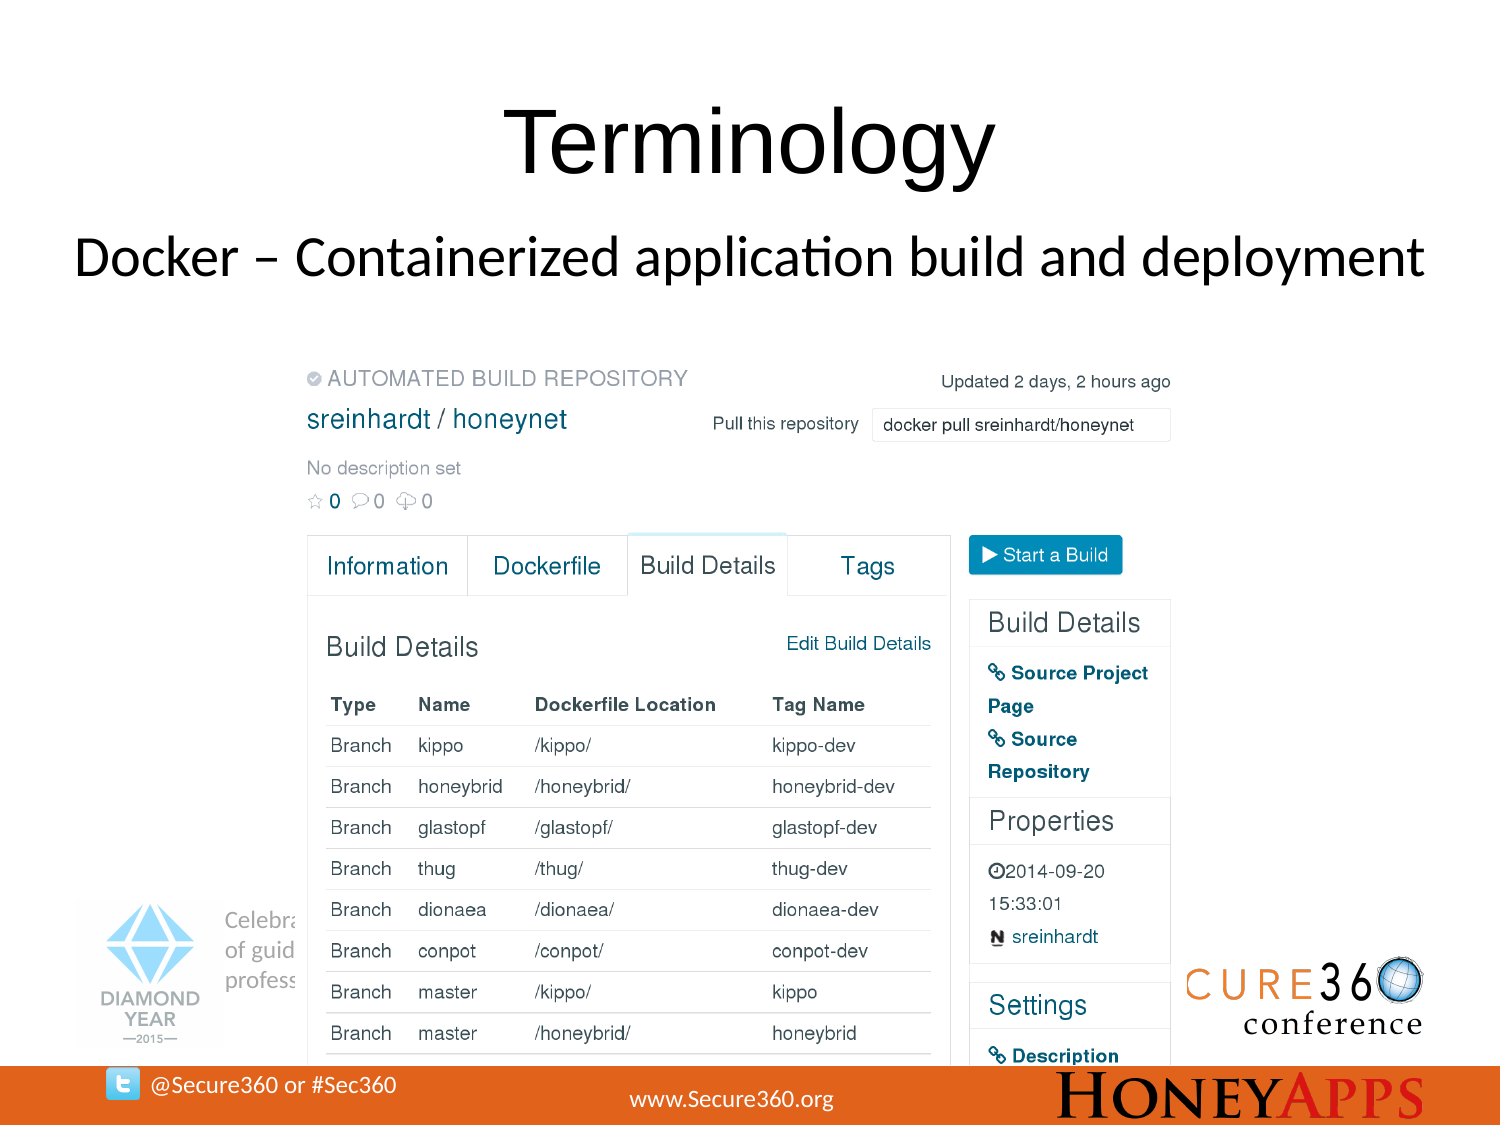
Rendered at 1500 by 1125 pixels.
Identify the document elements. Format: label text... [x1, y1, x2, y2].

title Terminology [112, 88, 1388, 196]
picture [75, 899, 224, 1048]
text_box Docker – Containerized application build and deployment [60, 224, 1456, 376]
picture [295, 359, 1486, 1125]
picture [106, 1067, 140, 1100]
